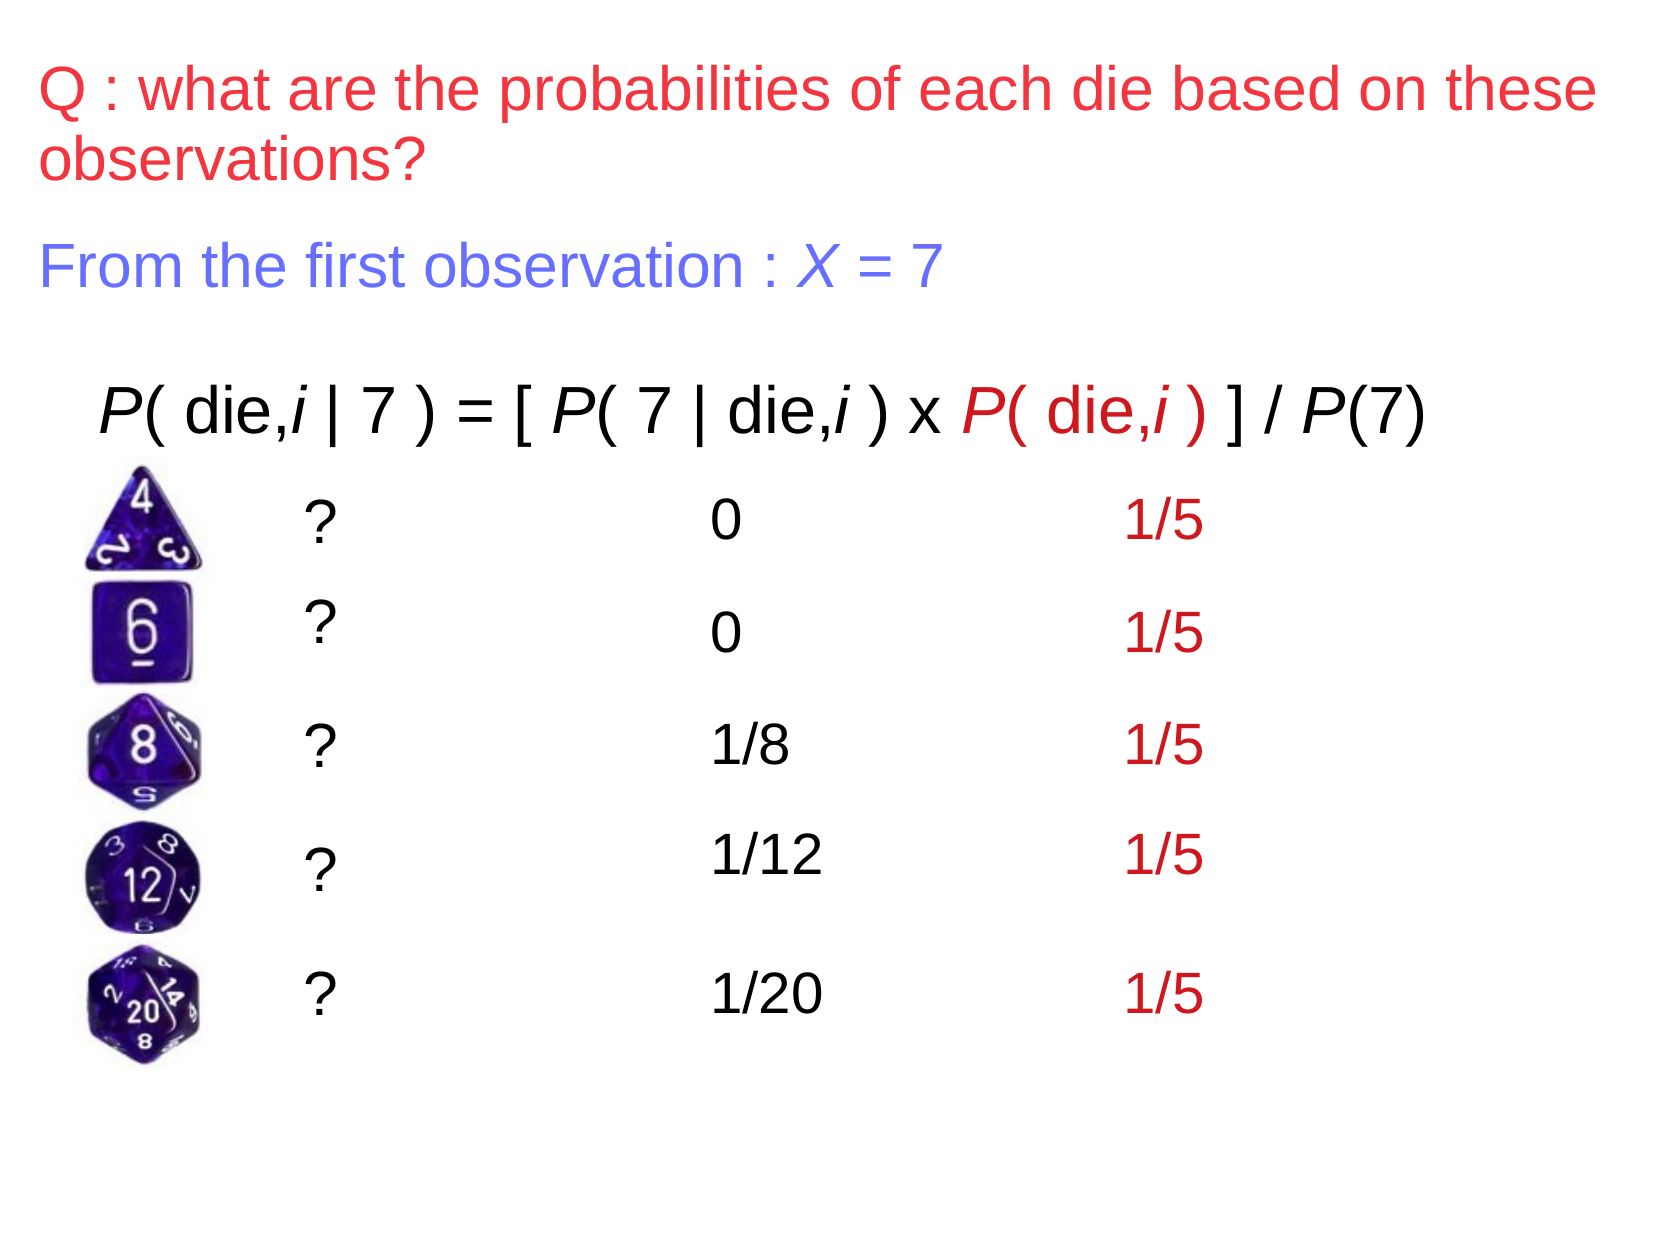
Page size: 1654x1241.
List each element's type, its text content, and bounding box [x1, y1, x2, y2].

text_box From the first observation : X = 7 [23, 223, 1647, 378]
text_box ? [289, 479, 354, 564]
text_box ? [289, 703, 354, 789]
text_box Q : what are the probabilities of each die based on these observations? [23, 46, 1647, 201]
text_box 1/8 [695, 704, 807, 785]
text_box ? [289, 951, 354, 1037]
text_box ? [289, 827, 354, 913]
text_box 1/5 [1108, 814, 1220, 894]
text_box 1/5 [1108, 952, 1220, 1033]
text_box 1/12 [695, 814, 839, 894]
picture [71, 453, 214, 1070]
text_box 0 [695, 479, 758, 560]
text_box 1/5 [1108, 479, 1220, 560]
text_box 1/5 [1108, 592, 1220, 672]
text_box 0 [695, 592, 758, 672]
text_box 1/20 [695, 952, 839, 1033]
text_box P( die,i | 7 ) = [ P( 7 | die,i ) x P( die,i ) ] / P(7) [84, 378, 1544, 455]
text_box ? [289, 579, 354, 665]
text_box 1/5 [1108, 704, 1220, 785]
